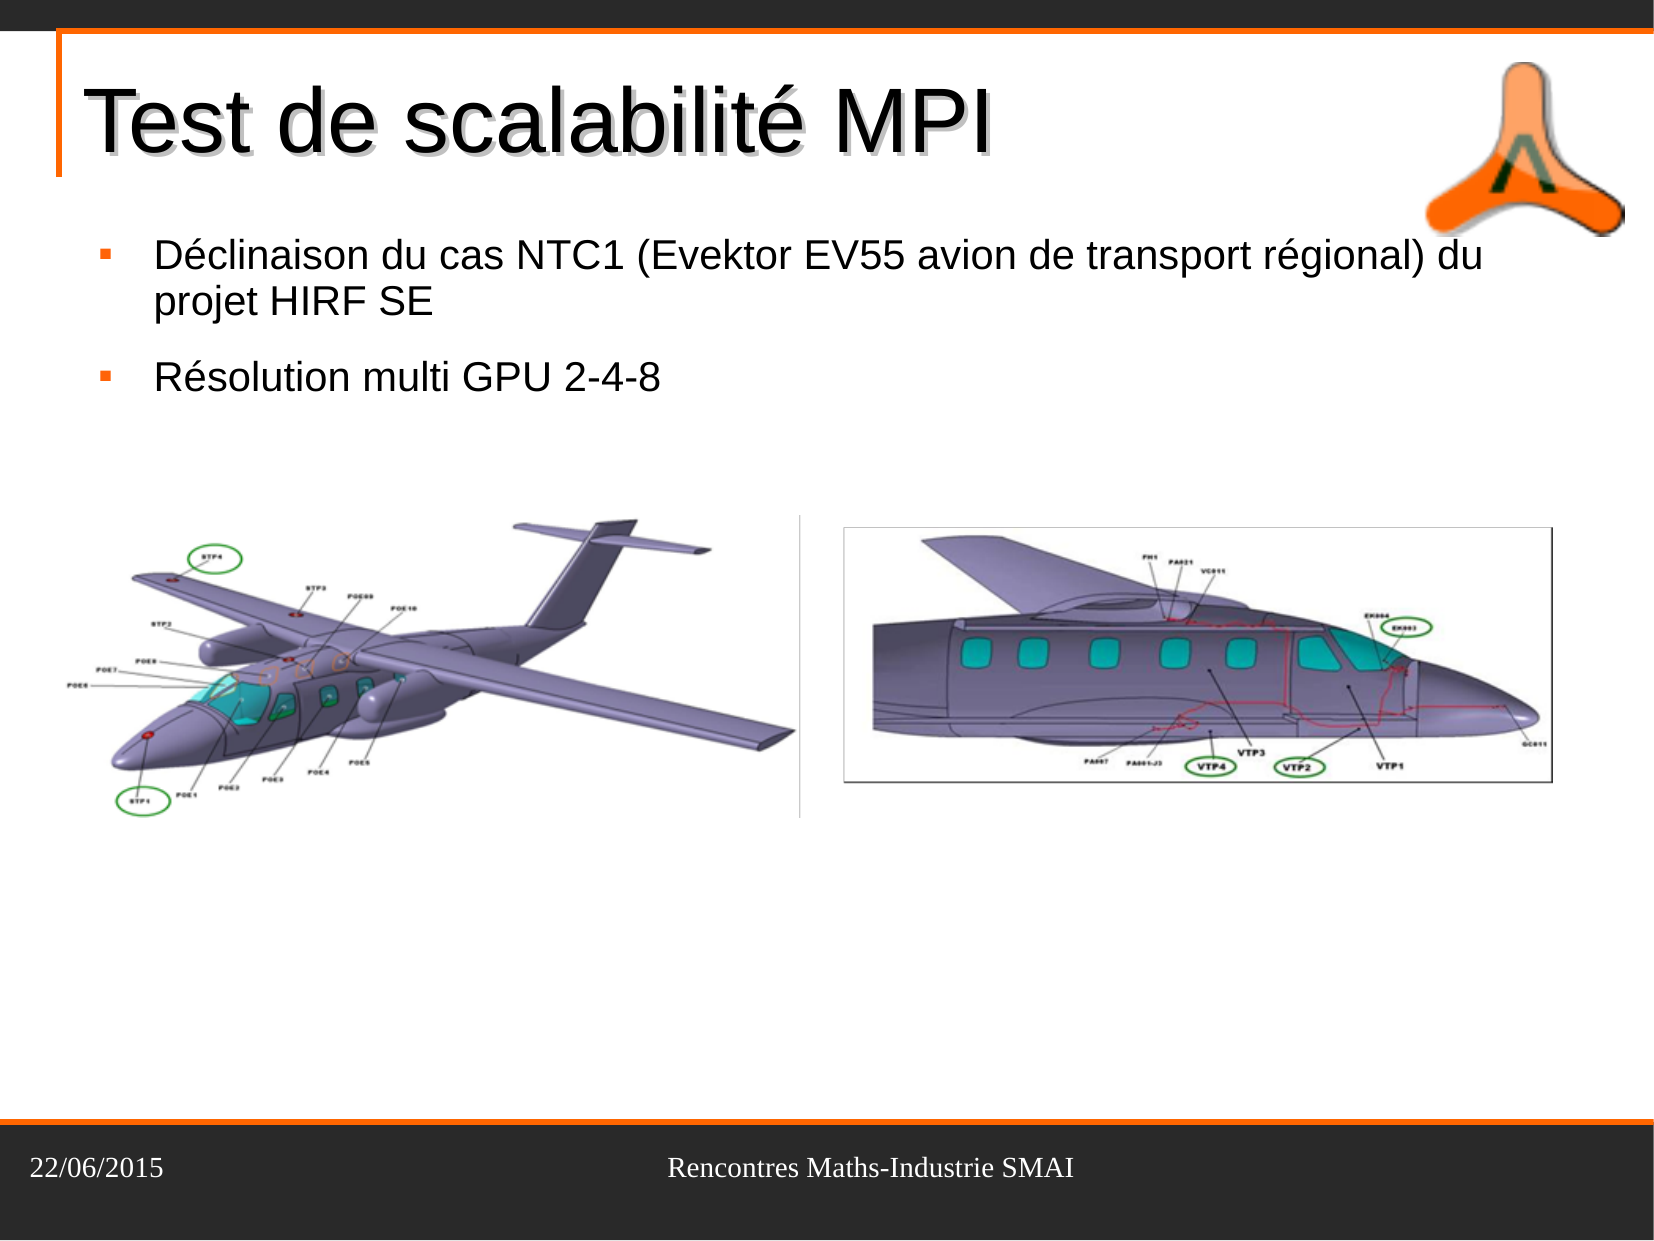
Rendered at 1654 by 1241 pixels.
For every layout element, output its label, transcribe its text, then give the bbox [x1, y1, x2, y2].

picture [1424, 62, 1625, 237]
picture [63, 515, 1553, 818]
list Déclinaison du cas NTC1 (Evektor EV55 avion de transport régional) du projet HIRF SE Résolution multi GPU 2-4-8 [82, 231, 1571, 1109]
title Test de scalabilité MPI [82, 49, 1418, 192]
